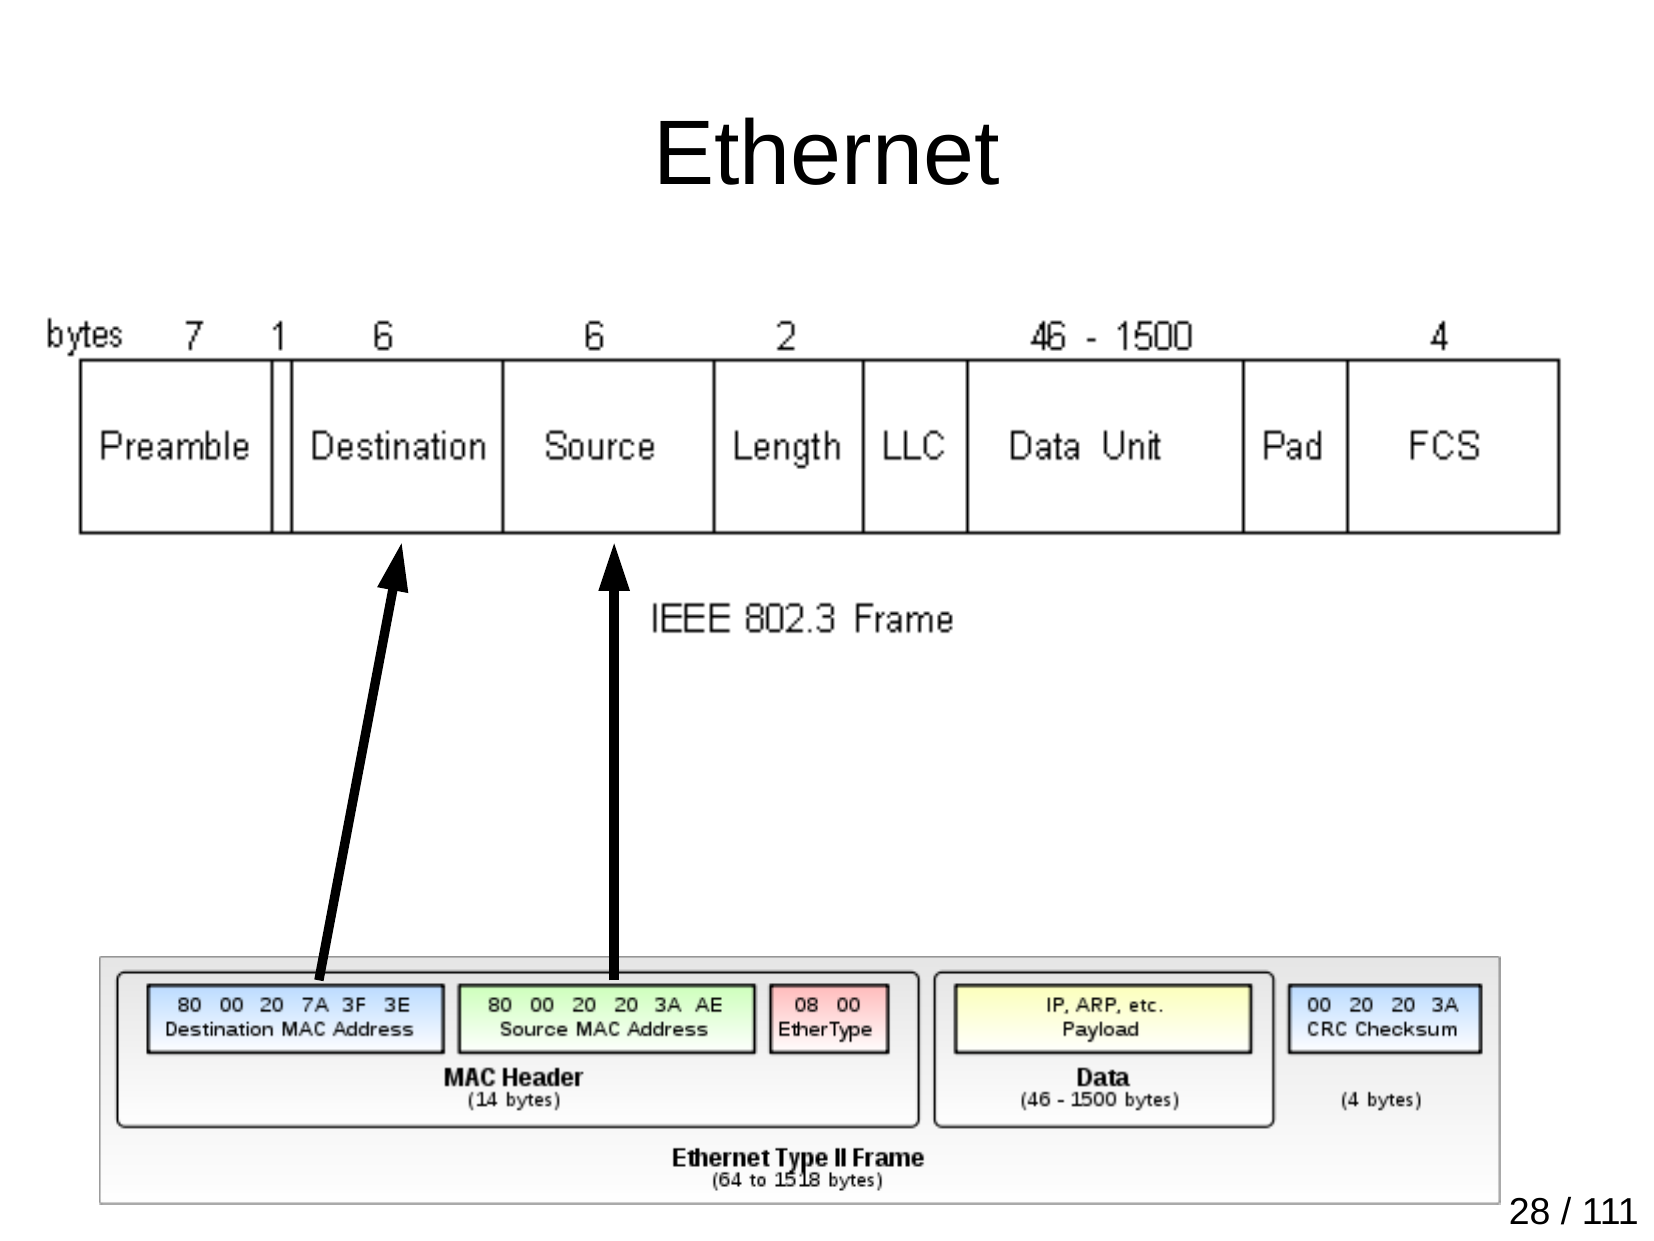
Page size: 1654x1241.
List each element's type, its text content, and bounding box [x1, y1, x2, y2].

picture [99, 956, 1501, 1205]
text_box <number> / 111 [1380, 1183, 1654, 1241]
picture [35, 283, 1578, 662]
title Ethernet [82, 49, 1571, 257]
